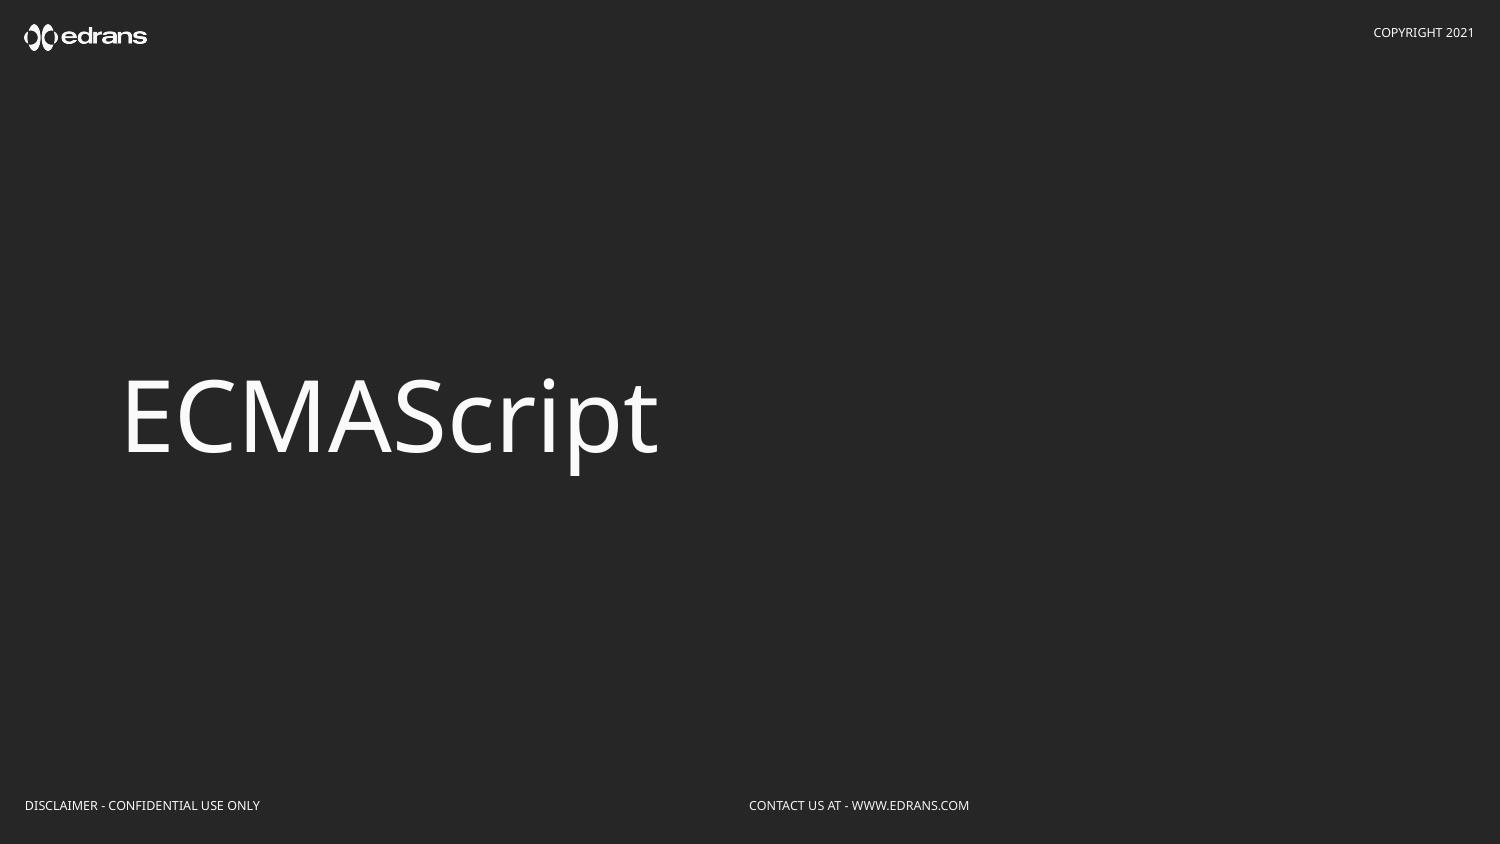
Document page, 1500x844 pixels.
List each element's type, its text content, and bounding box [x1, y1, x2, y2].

picture [24, 24, 147, 51]
title ECMAScript [119, 206, 1377, 619]
